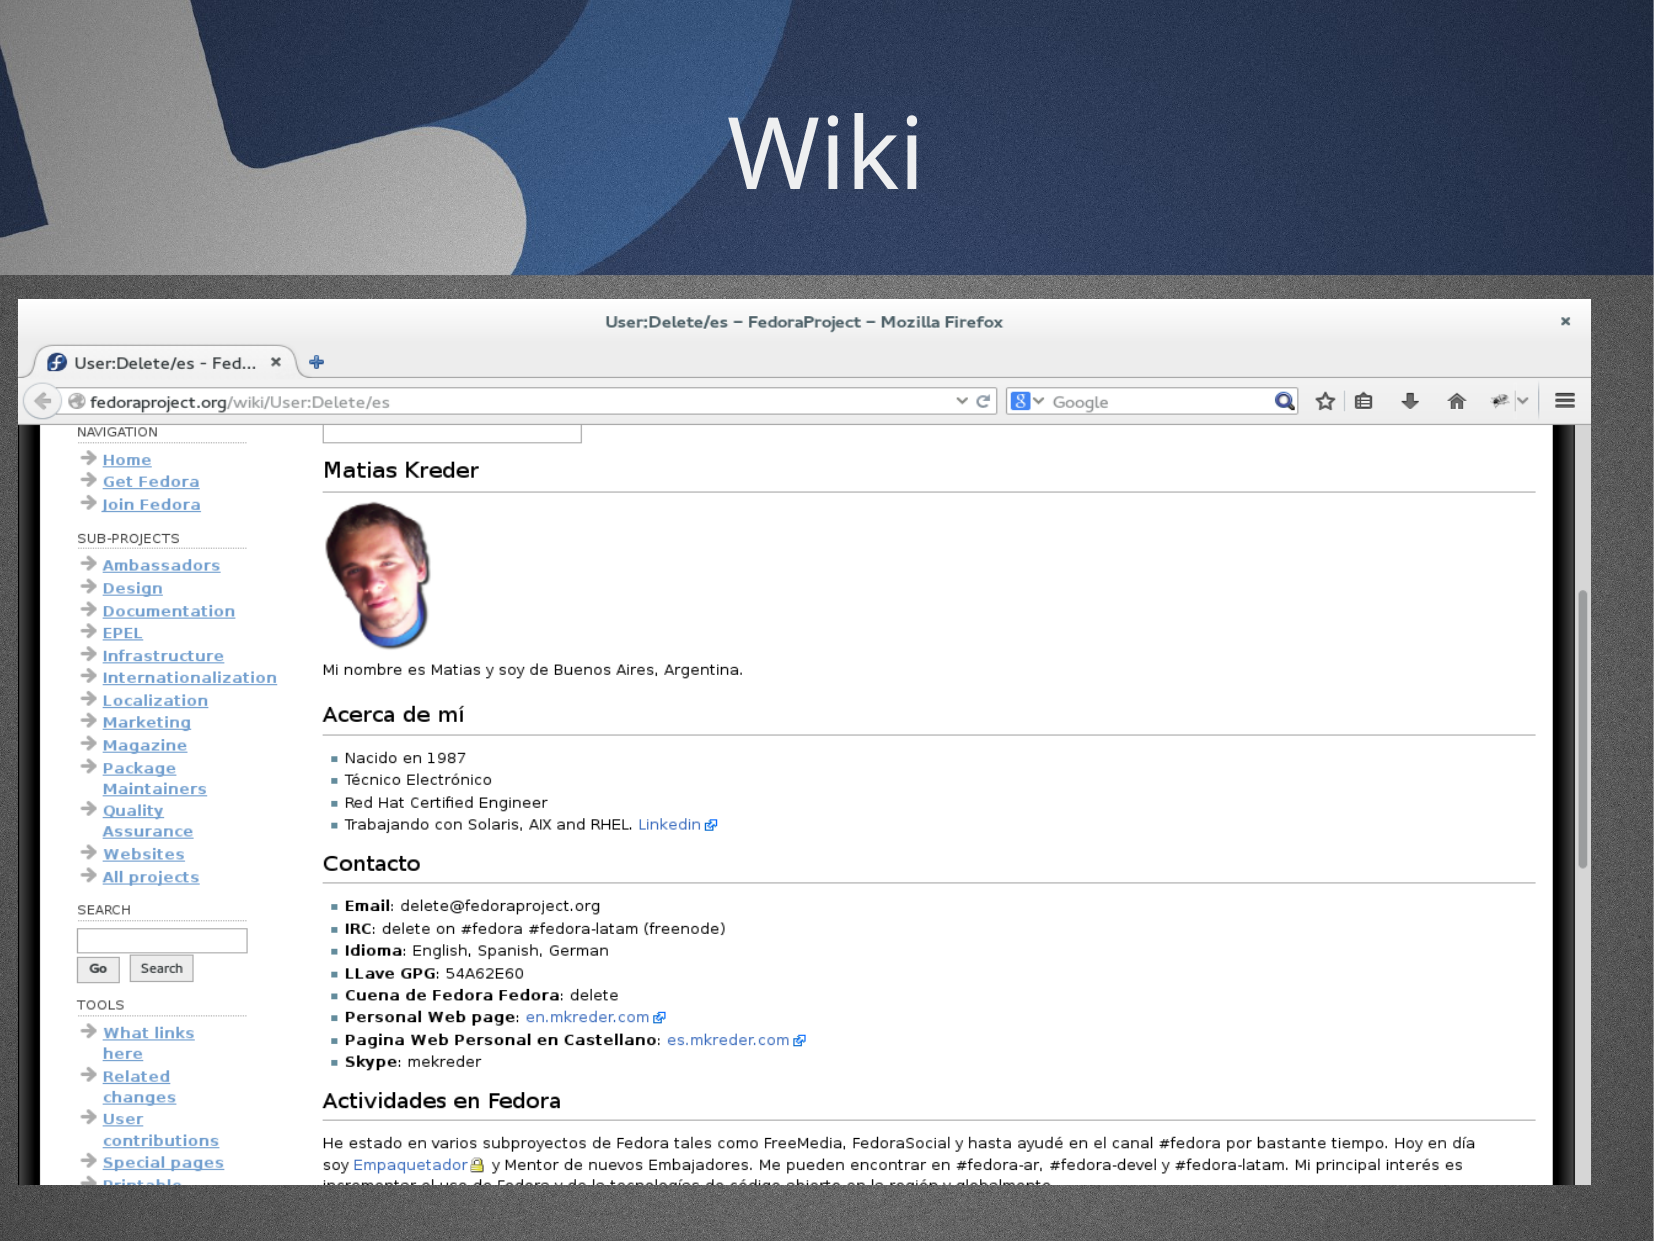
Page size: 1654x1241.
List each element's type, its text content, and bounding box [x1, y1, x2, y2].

picture [0, 0, 1654, 1241]
text_box Wiki [82, 49, 1571, 257]
